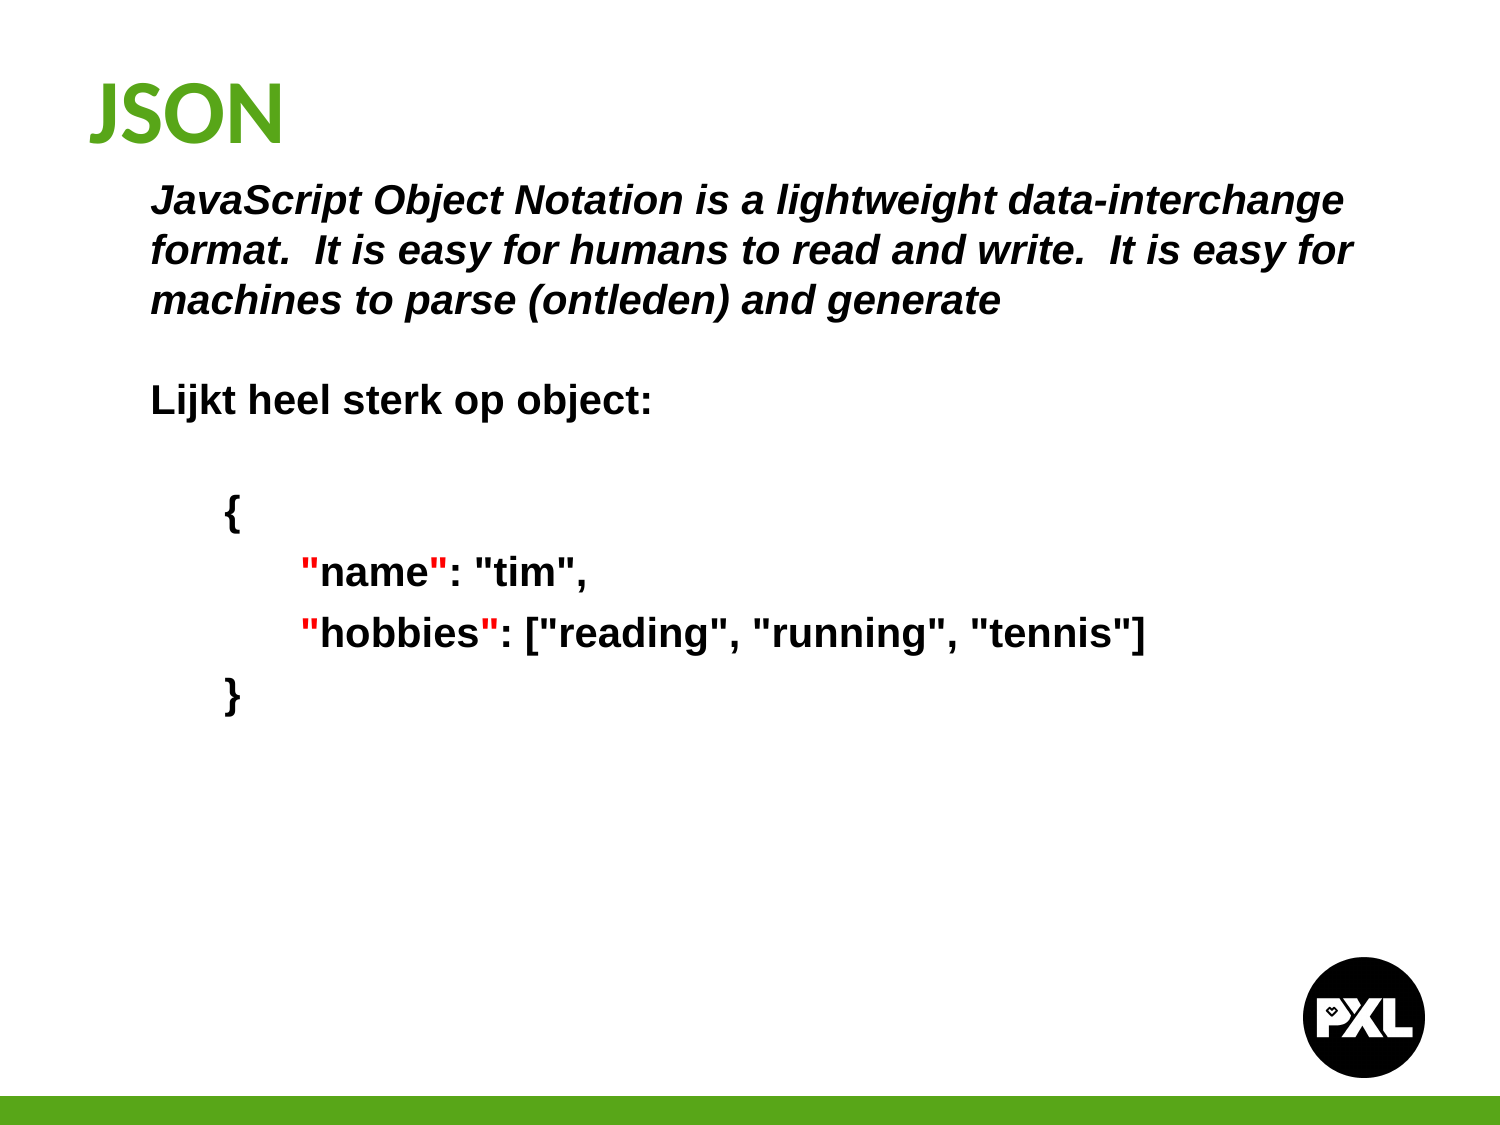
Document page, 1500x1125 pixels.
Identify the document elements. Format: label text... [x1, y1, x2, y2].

text_box JavaScript Object Notation is a lightweight data-interchange format. It is easy for humans to read and write. It is easy for machines to parse (ontleden) and generate Lijkt heel sterk op object: { "name": "tim", "hobbies": ["reading", "running", "tennis"] } [135, 157, 1425, 866]
text_box JSON [75, 45, 1425, 233]
picture [1303, 957, 1425, 1078]
